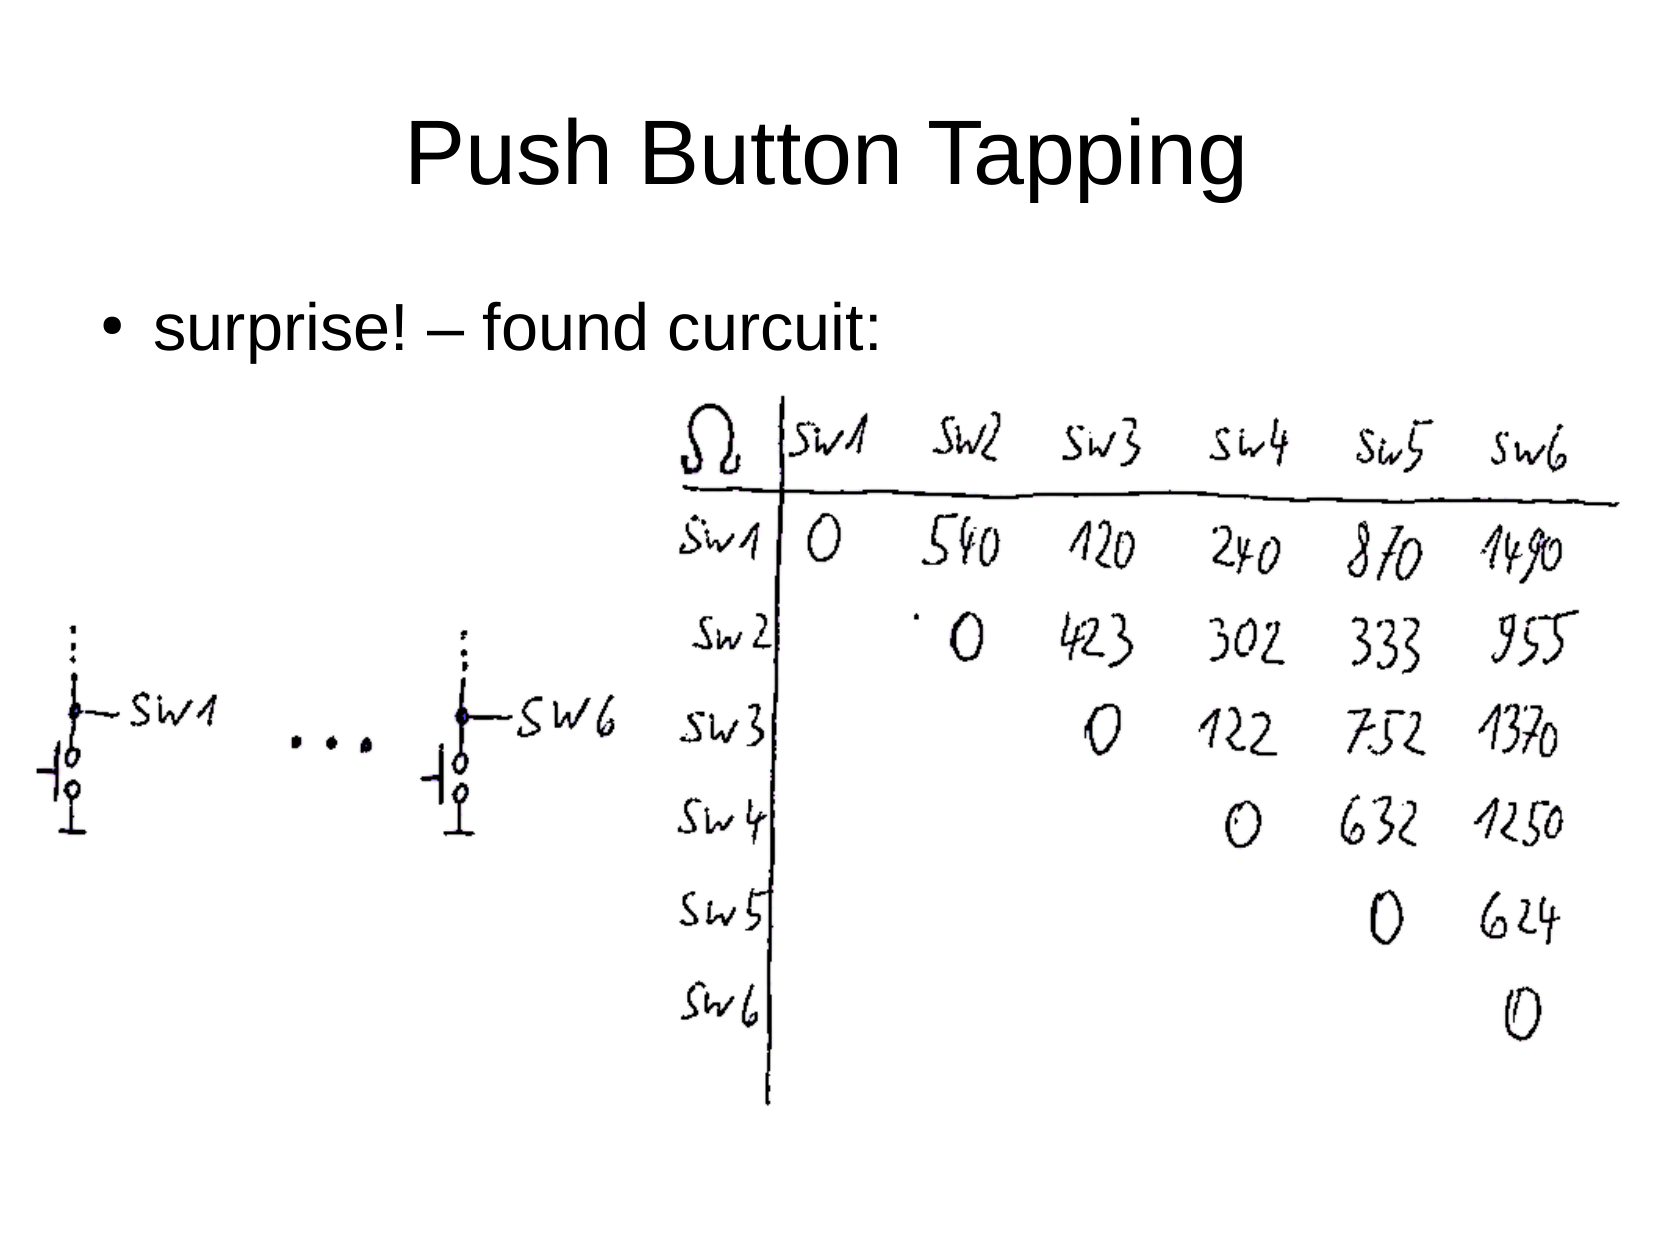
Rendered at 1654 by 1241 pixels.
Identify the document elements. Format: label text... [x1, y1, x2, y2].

picture [661, 379, 1637, 1134]
picture [26, 604, 638, 863]
title Push Button Tapping [82, 49, 1571, 257]
list surprise! – found curcuit: [82, 290, 1571, 1010]
